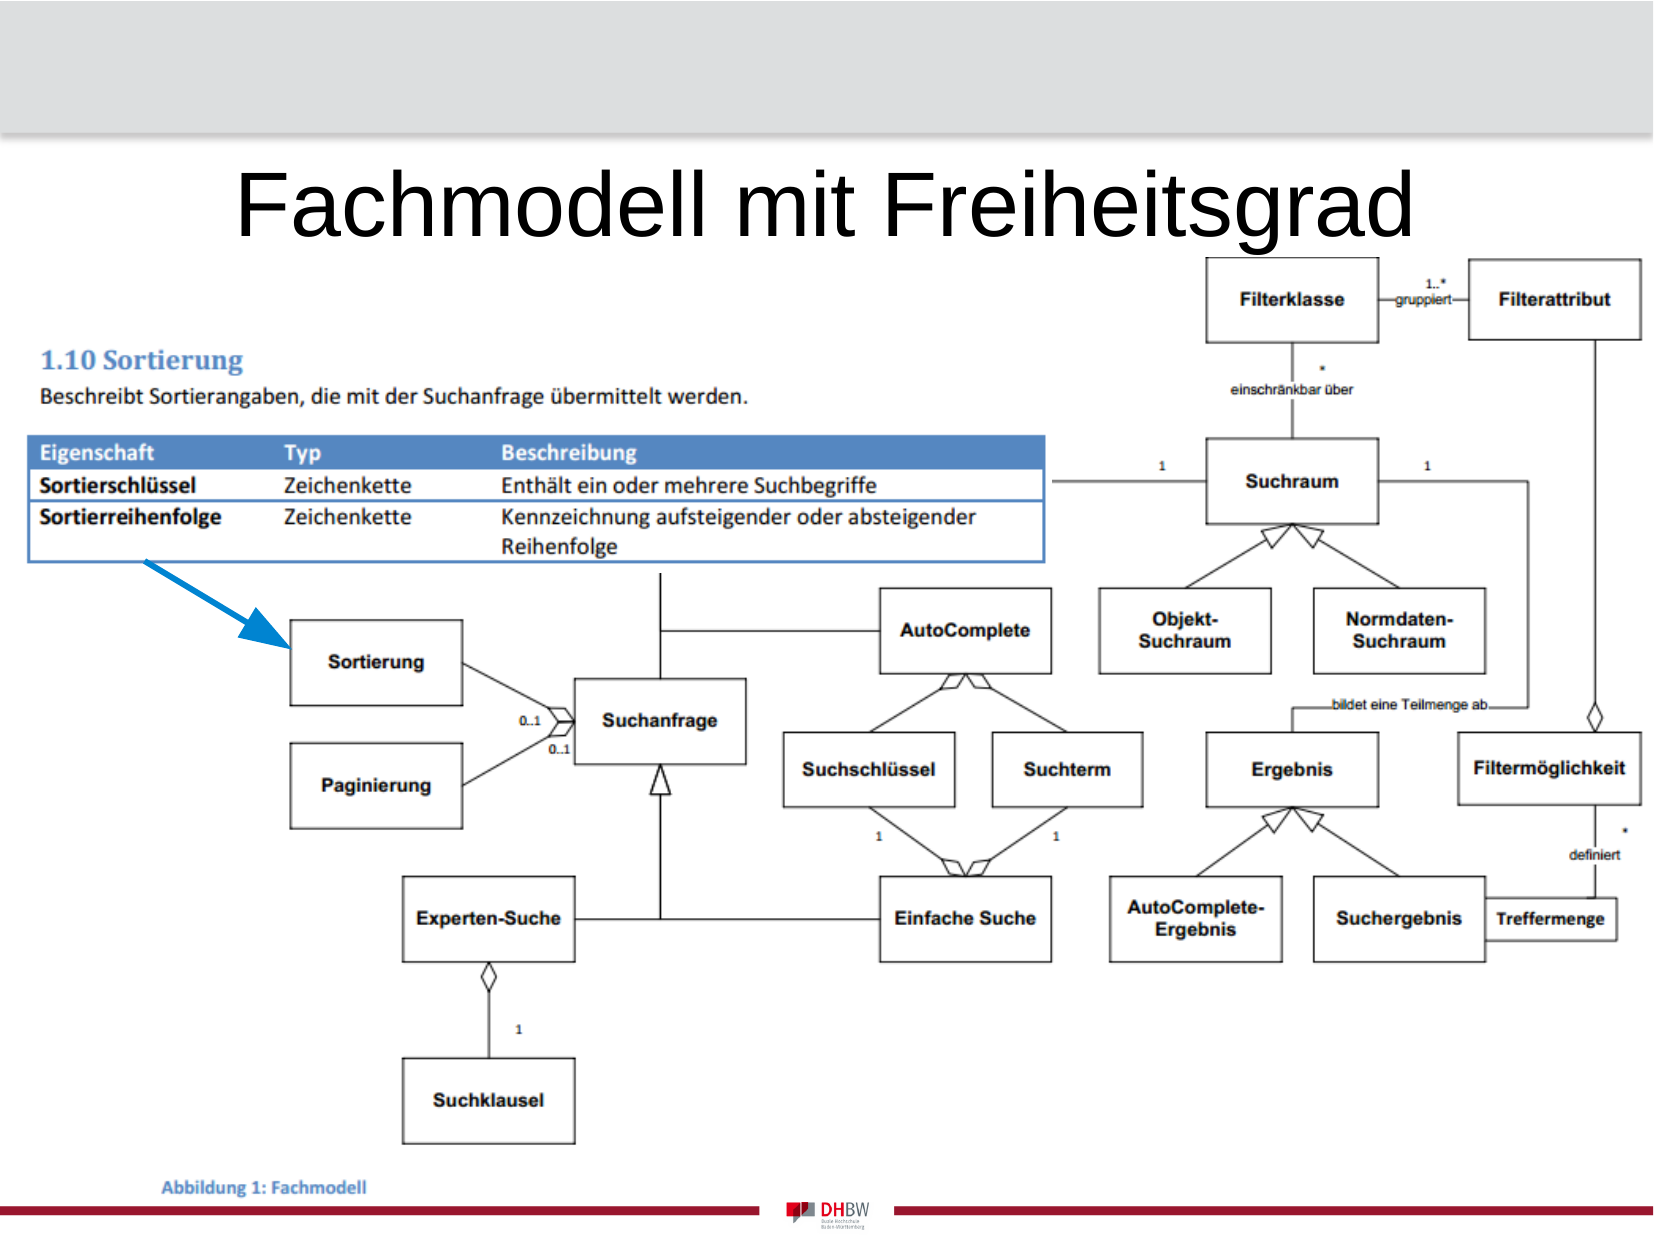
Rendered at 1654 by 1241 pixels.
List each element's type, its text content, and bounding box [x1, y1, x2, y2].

picture [0, 1, 1654, 1237]
title Fachmodell mit Freiheitsgrad [82, 147, 1571, 257]
